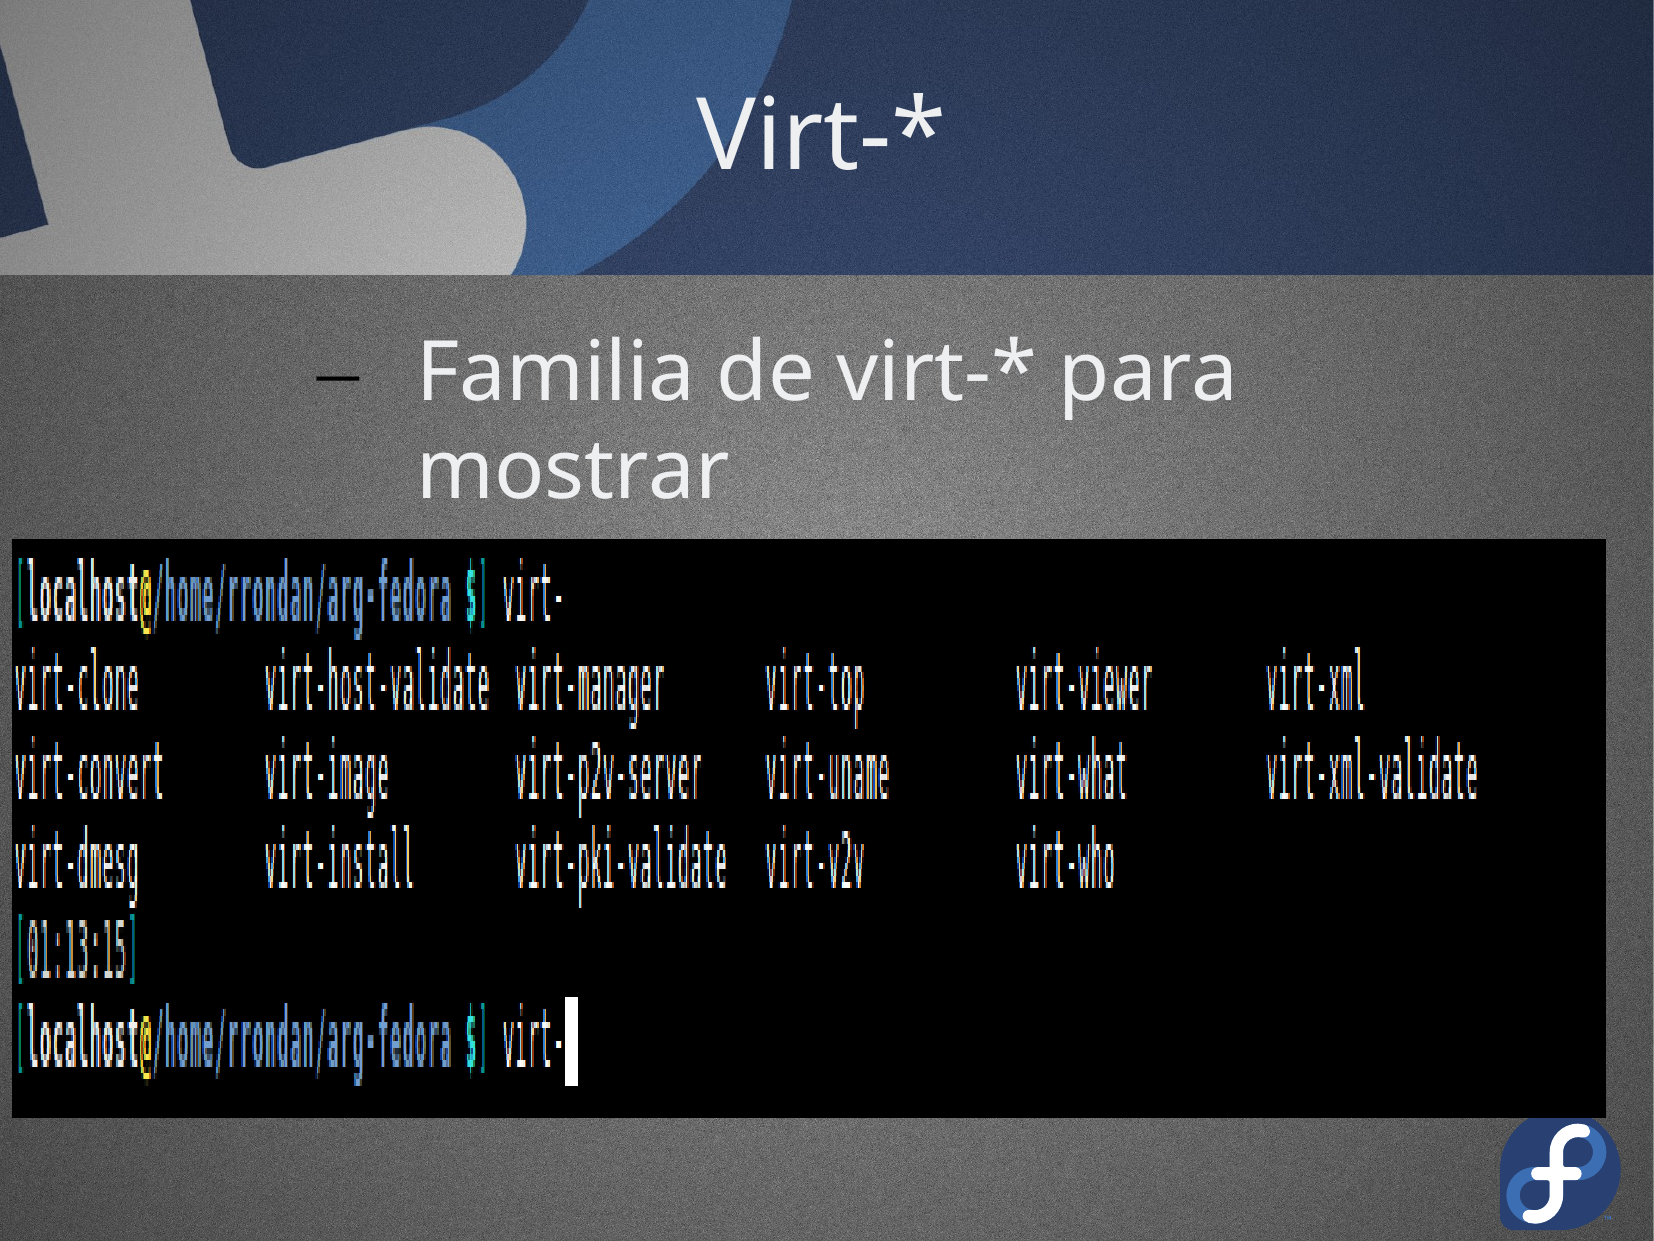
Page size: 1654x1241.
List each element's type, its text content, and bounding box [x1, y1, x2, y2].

text_box Familia de virt-* para mostrar [210, 315, 1263, 539]
text_box Virt-* [83, 30, 1561, 237]
picture [0, 0, 1654, 1241]
